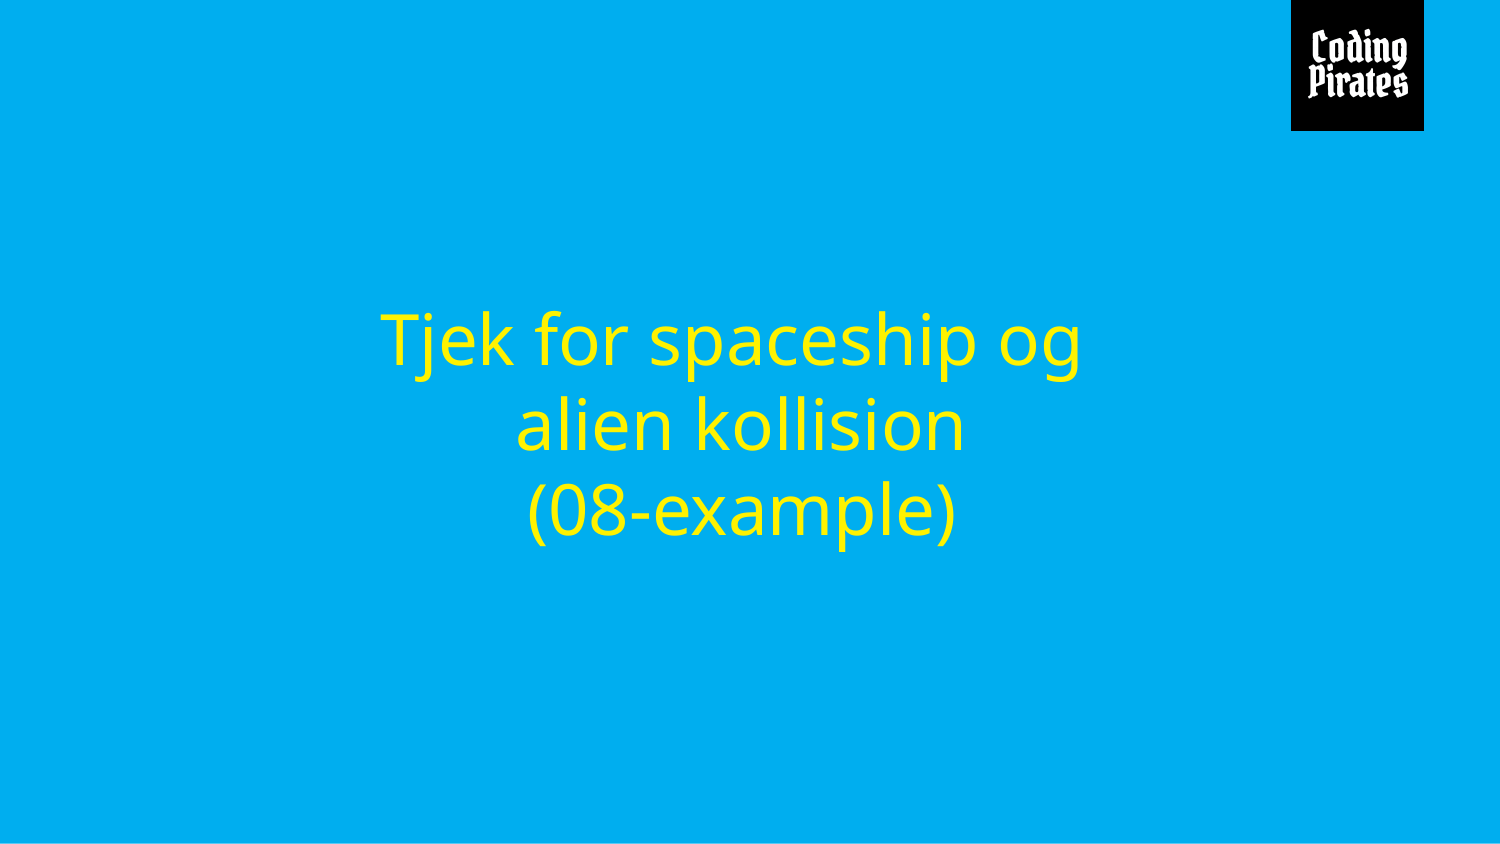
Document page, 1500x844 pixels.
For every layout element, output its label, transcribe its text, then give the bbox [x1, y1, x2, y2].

title Tjek for spaceship og alien kollision (08-example) [12, 352, 1472, 491]
picture [1292, 0, 1423, 130]
